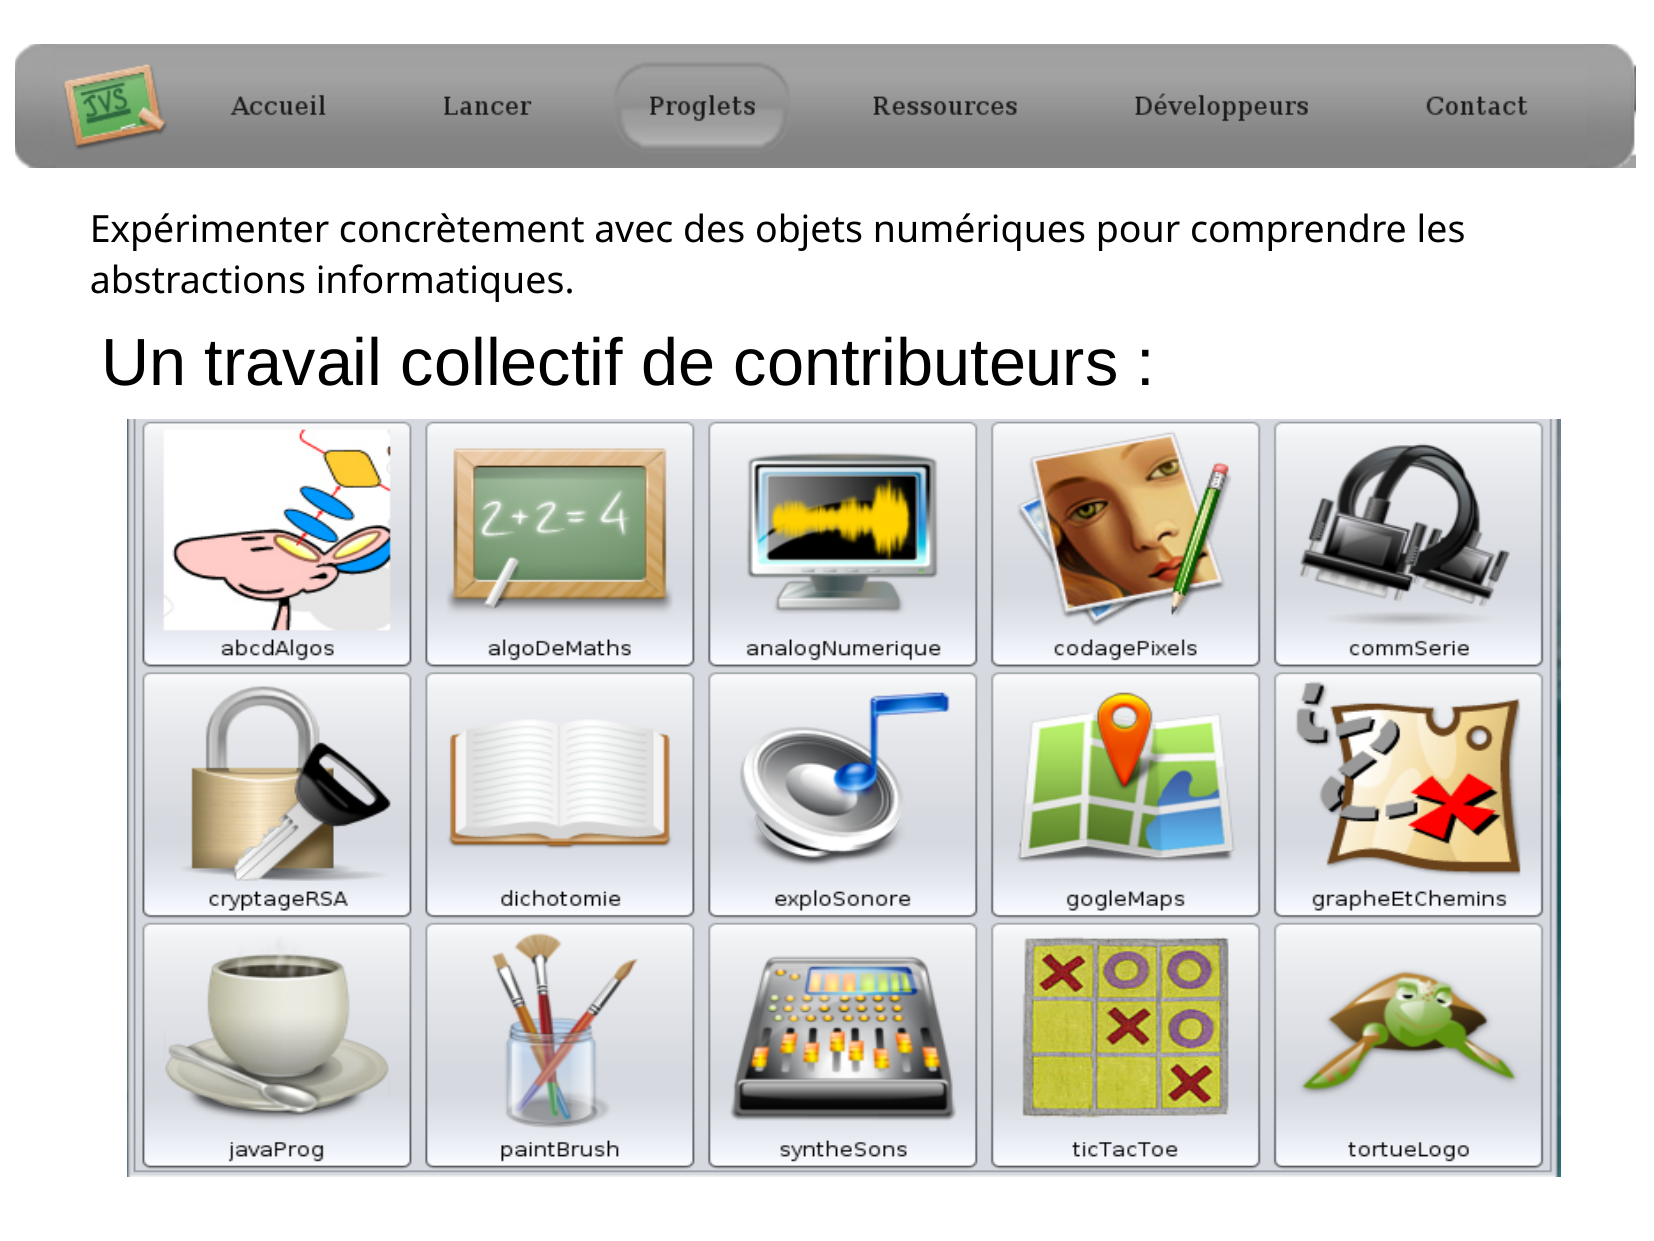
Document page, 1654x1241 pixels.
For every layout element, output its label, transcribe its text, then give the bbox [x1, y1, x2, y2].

text_box Expérimenter concrètement avec des objets numériques pour comprendre les abstractions informatiques. [75, 195, 1576, 259]
picture [127, 419, 1561, 1177]
picture [15, 44, 1636, 168]
subtitle Un travail collectif de contributeurs : [82, 324, 1571, 1148]
